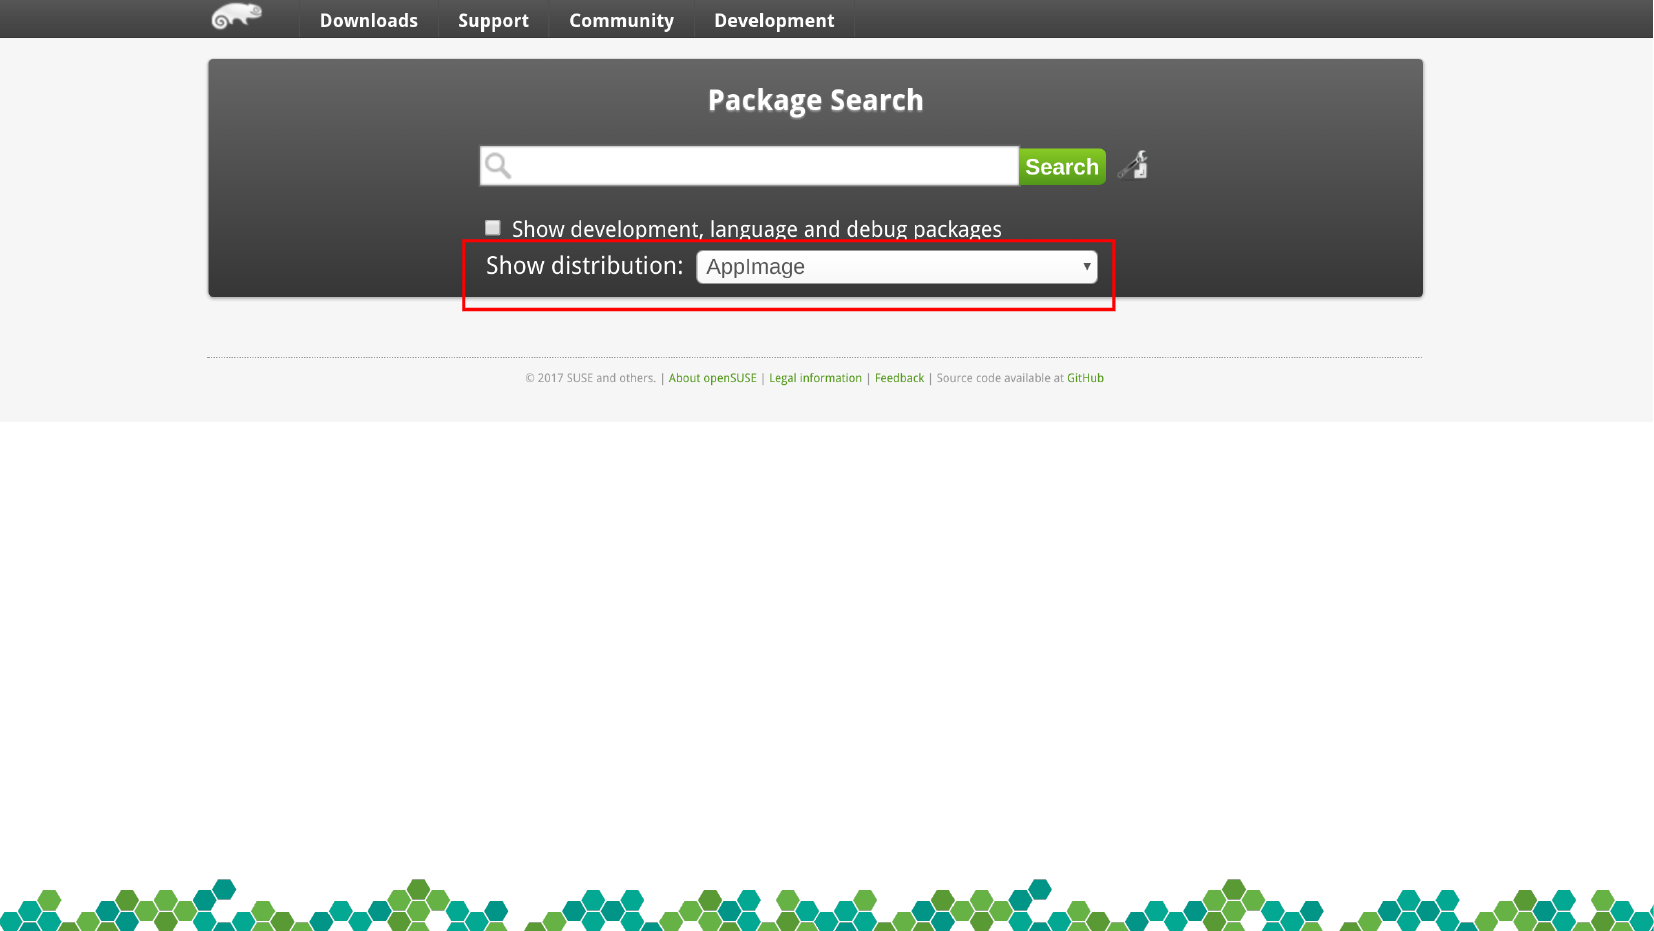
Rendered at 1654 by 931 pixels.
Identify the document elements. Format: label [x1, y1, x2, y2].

picture [0, 871, 1654, 931]
picture [0, 0, 1653, 422]
